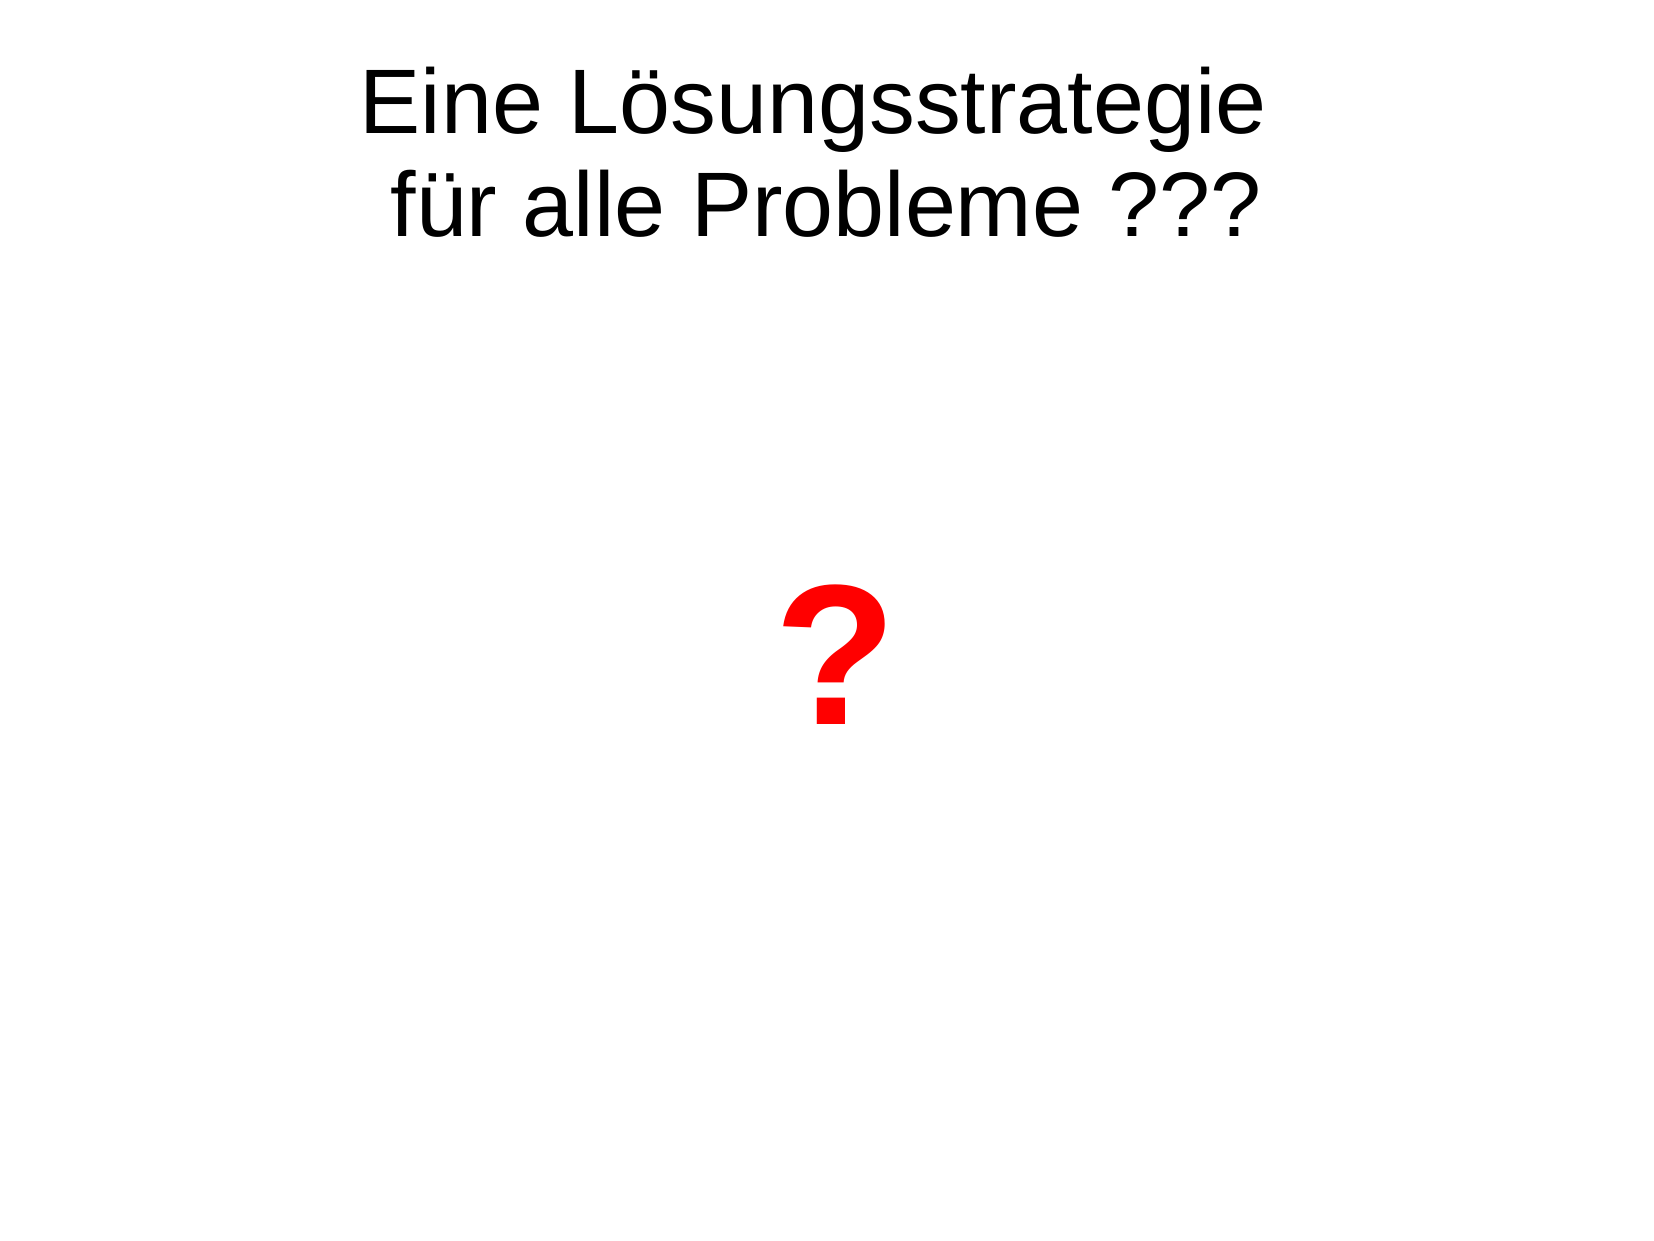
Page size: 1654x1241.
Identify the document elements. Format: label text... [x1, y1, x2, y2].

title Eine Lösungsstrategie für alle Probleme ??? [82, 49, 1571, 257]
list ? [82, 290, 1571, 1109]
